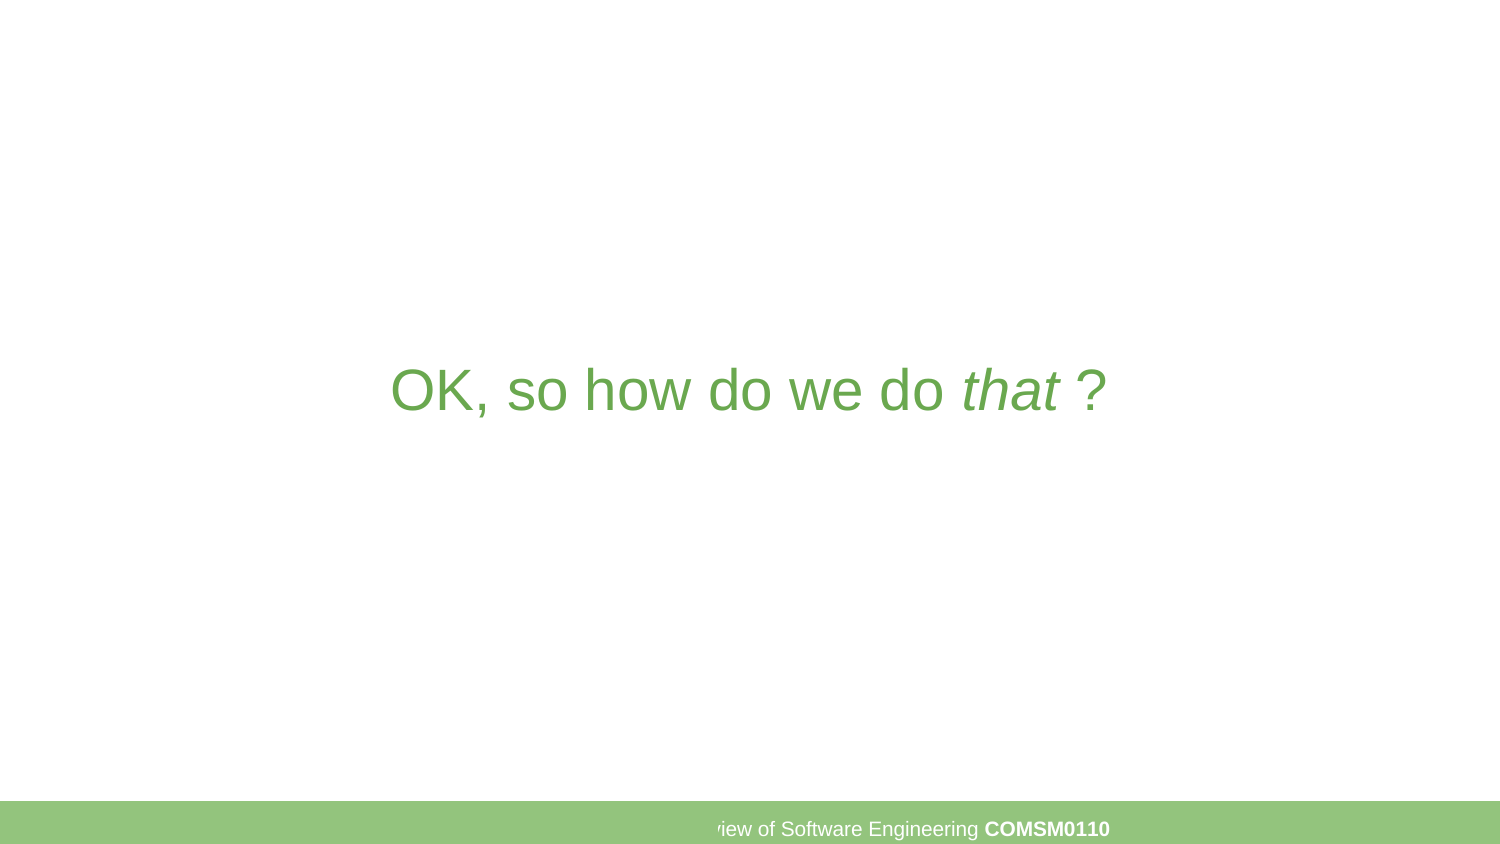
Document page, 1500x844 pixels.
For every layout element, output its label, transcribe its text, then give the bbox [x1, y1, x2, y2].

title OK, so how do we do that ? [102, 210, 1397, 562]
